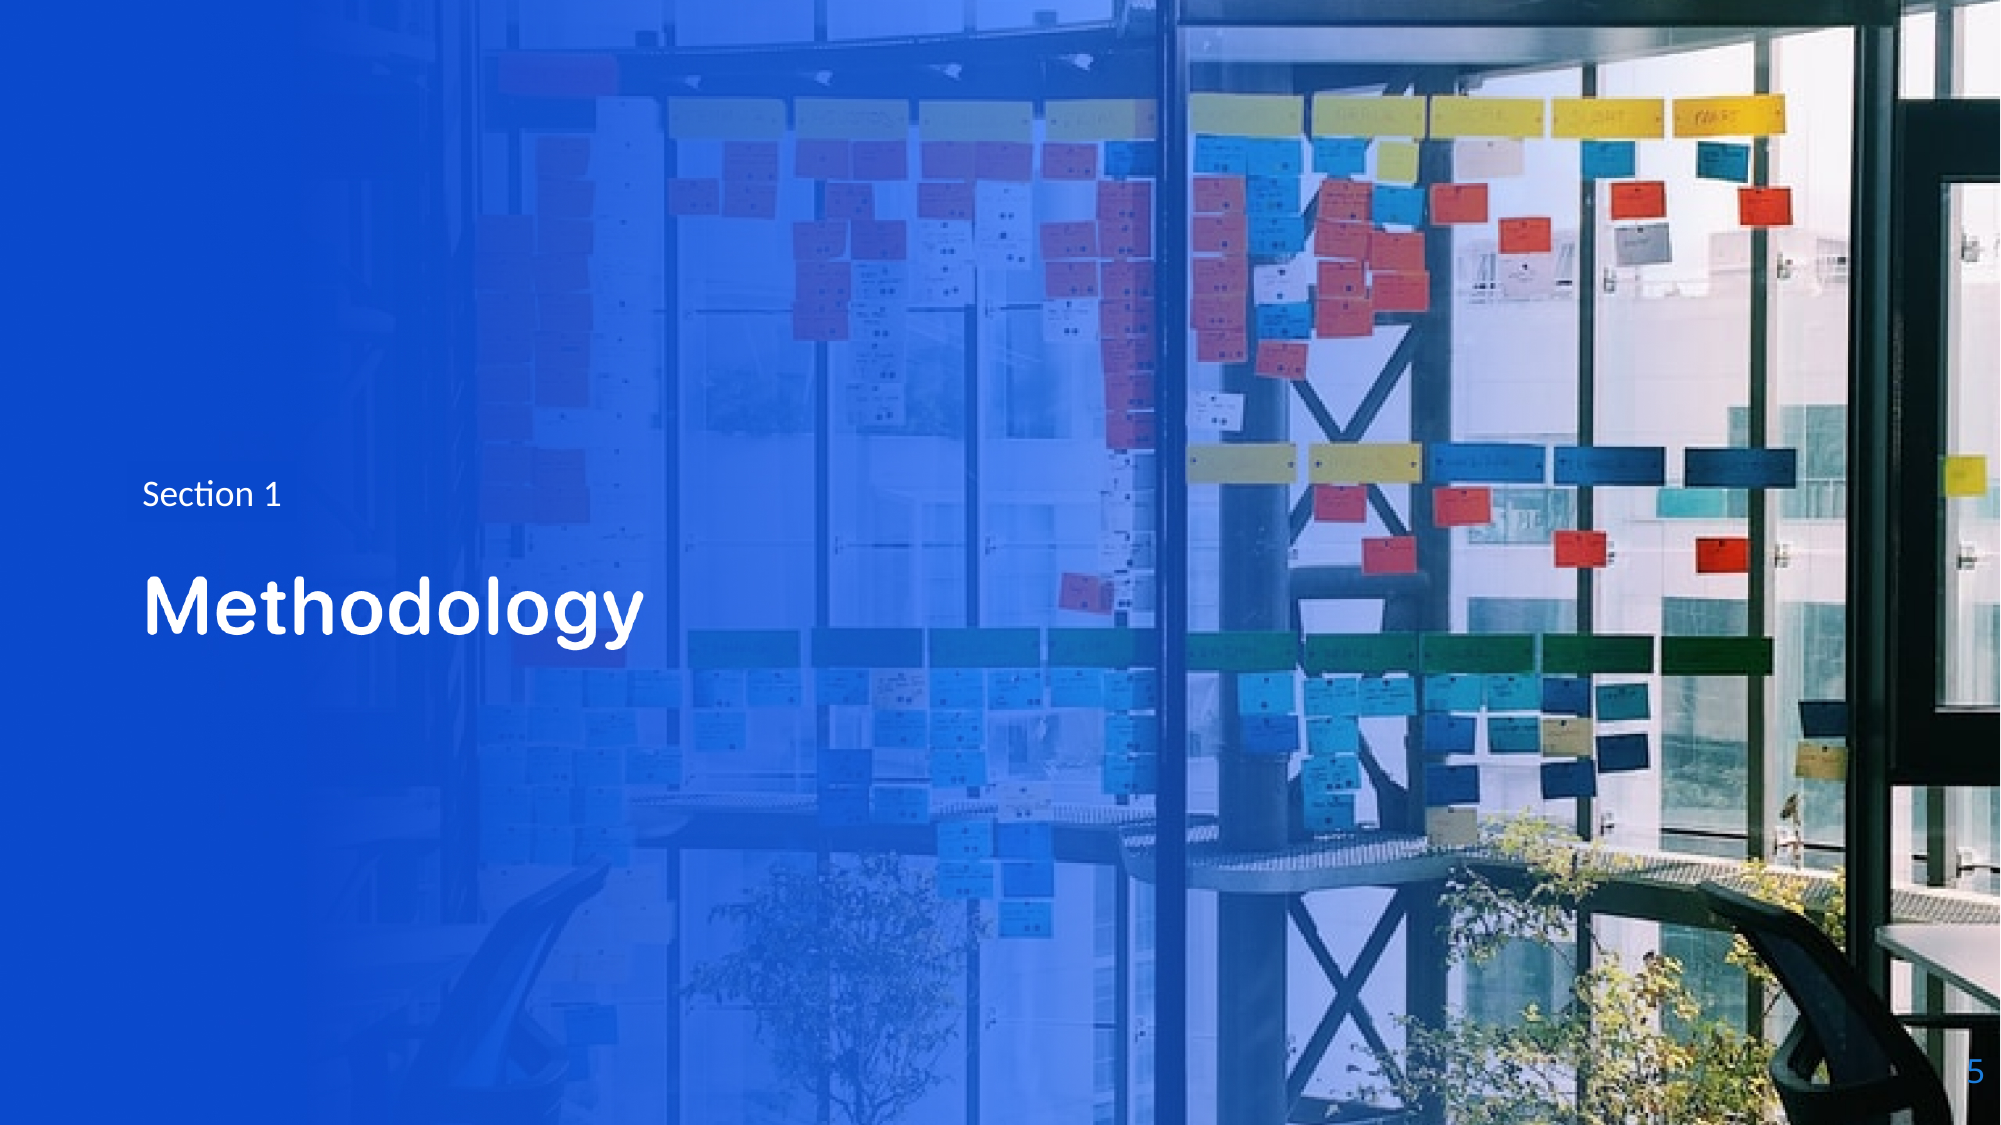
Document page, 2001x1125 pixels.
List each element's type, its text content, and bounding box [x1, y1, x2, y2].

picture [0, 0, 2001, 1125]
text_box Section 1 [127, 461, 297, 522]
slide_number <number> [1550, 1042, 2000, 1103]
